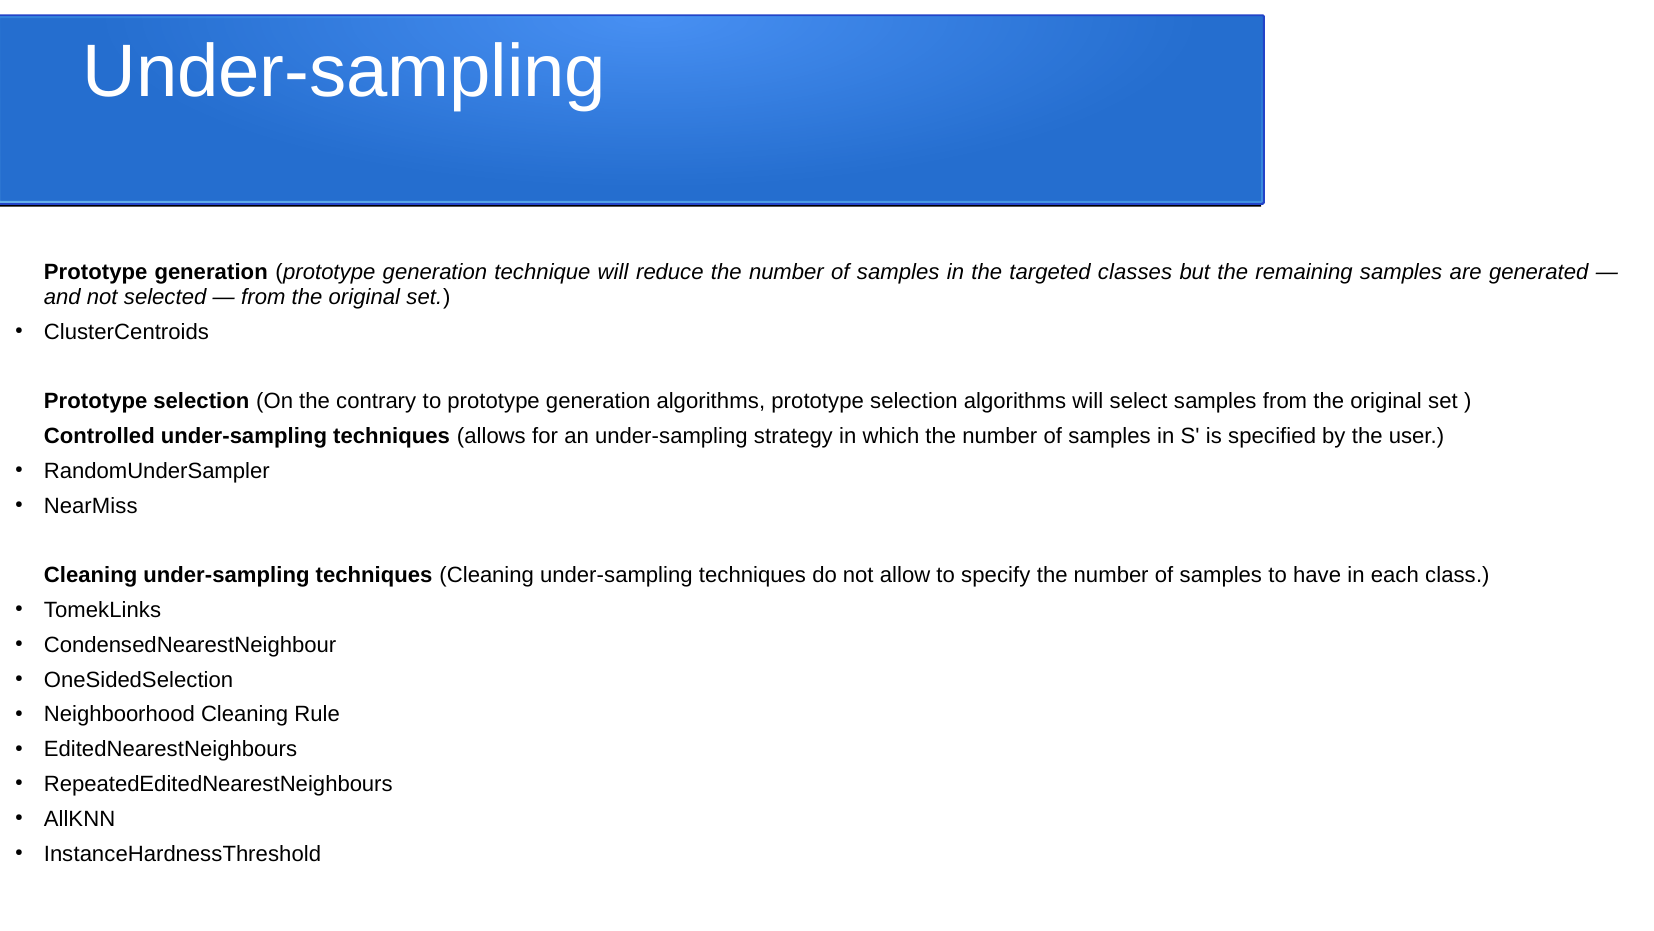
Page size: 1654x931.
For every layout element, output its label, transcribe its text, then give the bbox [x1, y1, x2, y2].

title Under-sampling [82, 29, 1235, 196]
list Prototype generation (prototype generation technique will reduce the number of samples in the targeted classes but the remaining samples are generated — and not selected — from the original set.) ClusterCentroids Prototype selection (On the contrary to prototype generation algorithms, prototype selection algorithms will select samples from the original set ) Controlled under-sampling techniques (allows for an under-sampling strategy in which the number of samples in S' is specified by the user.) RandomUnderSampler NearMiss Cleaning under-sampling techniques (Cleaning under-sampling techniques do not allow to specify the number of samples to have in each class.) TomekLinks CondensedNearestNeighbour OneSidedSelection Neighboorhood Cleaning Rule EditedNearestNeighbours RepeatedEditedNearestNeighbours AllKNN InstanceHardnessThreshold [15, 224, 1621, 886]
